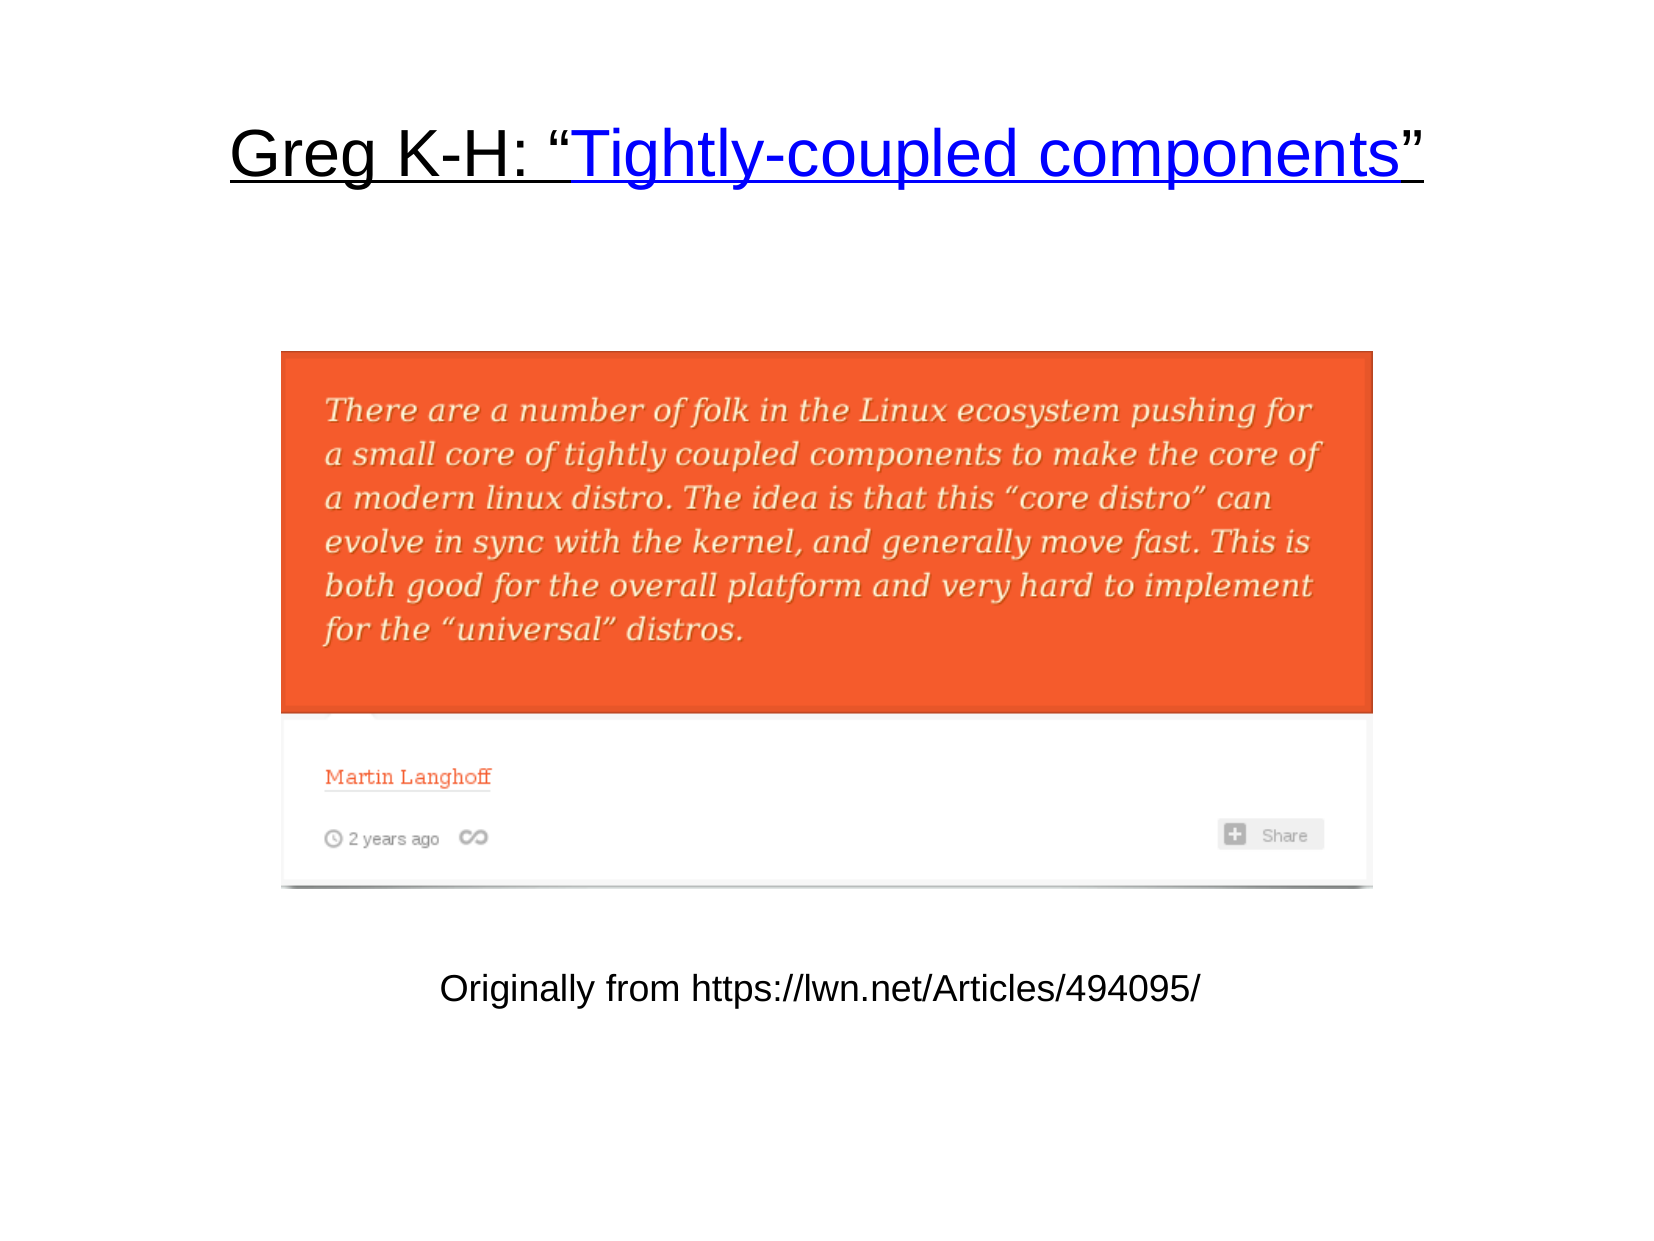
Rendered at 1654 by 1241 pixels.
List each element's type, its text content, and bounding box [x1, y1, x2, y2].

title Greg K-H: “Tightly-coupled components” [82, 49, 1571, 257]
text_box Originally from https://lwn.net/Articles/494095/ [424, 960, 1216, 1017]
picture [281, 351, 1373, 889]
